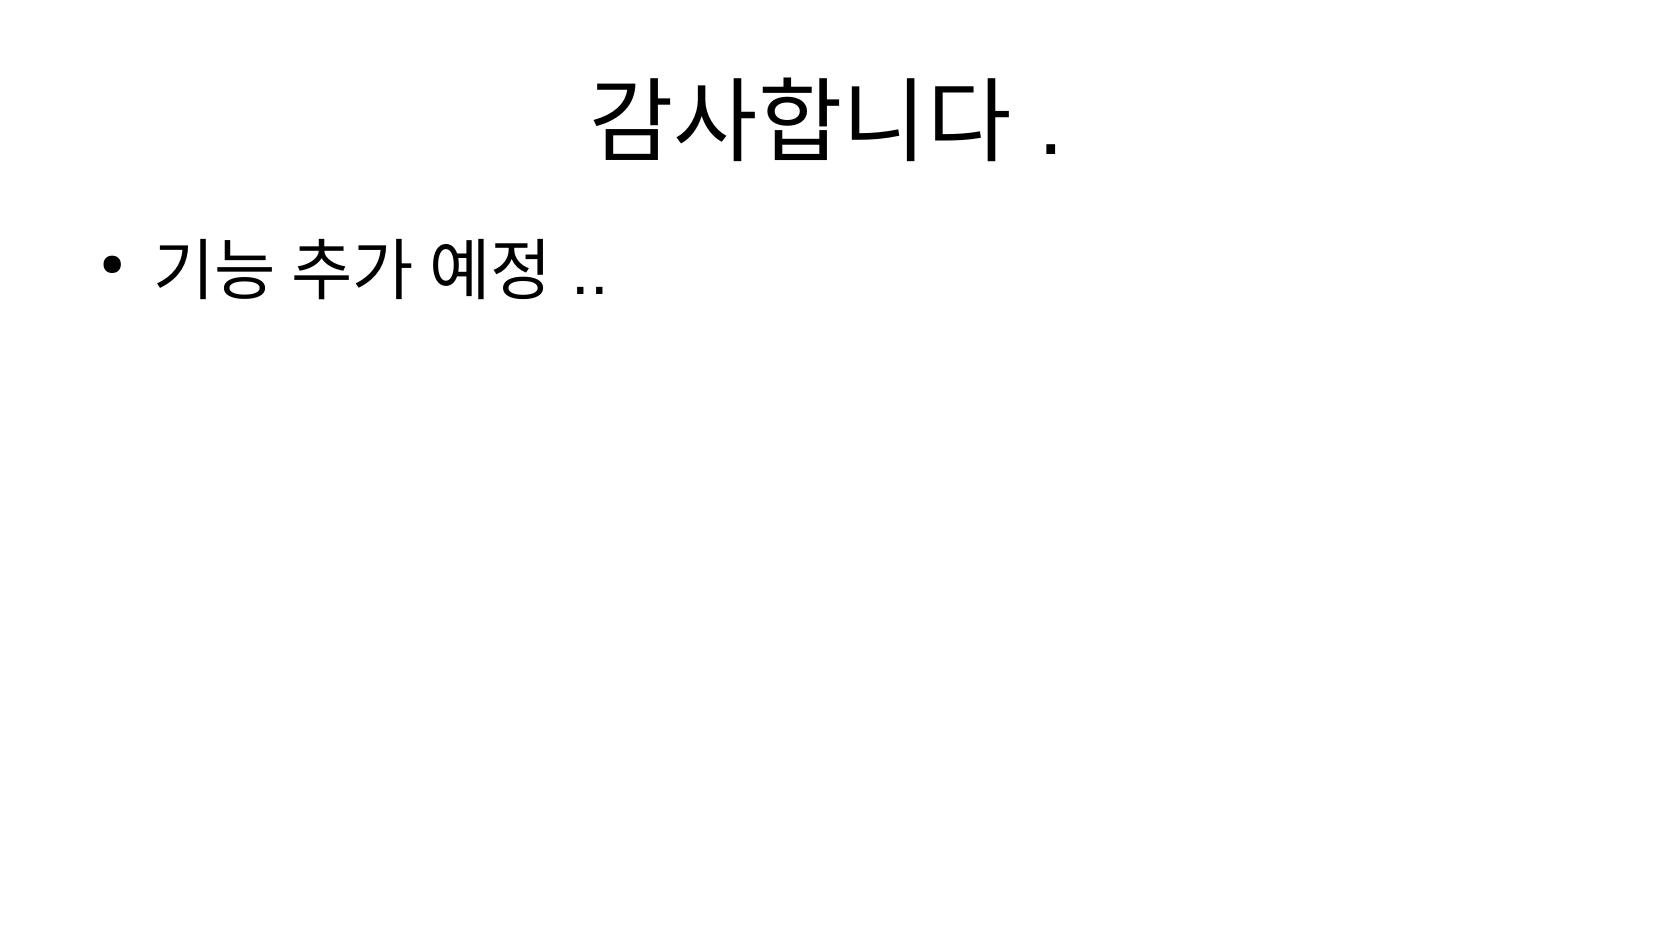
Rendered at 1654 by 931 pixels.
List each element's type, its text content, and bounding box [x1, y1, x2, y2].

title 감사합니다. [82, 37, 1571, 193]
list 기능 추가 예정.. [82, 217, 809, 758]
